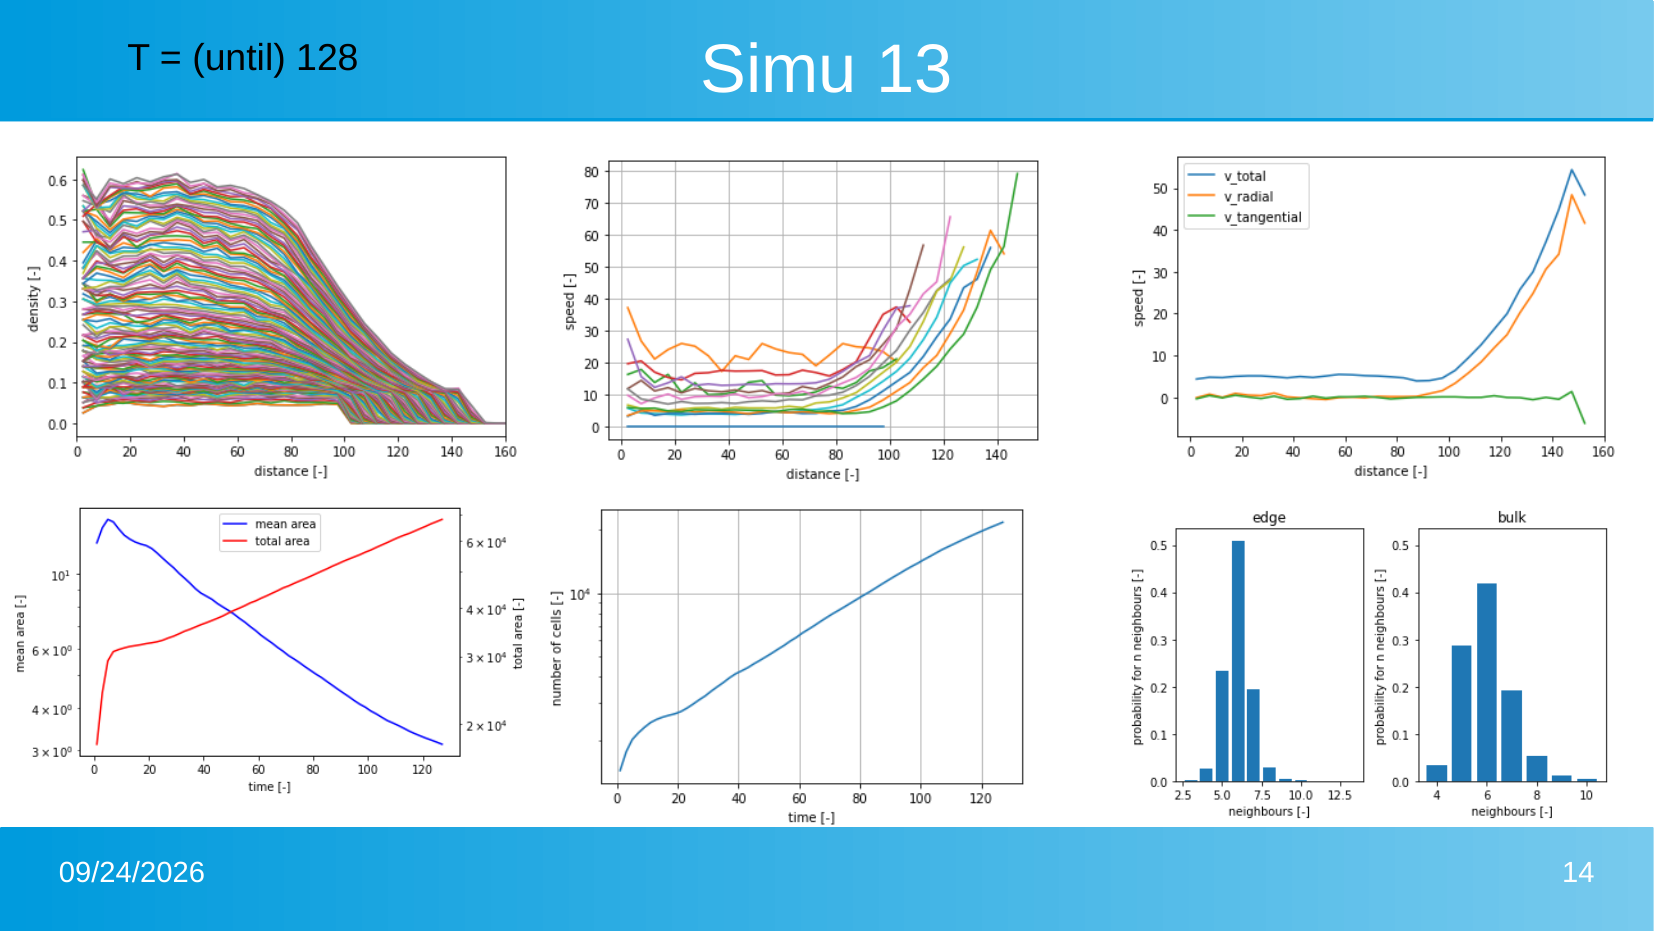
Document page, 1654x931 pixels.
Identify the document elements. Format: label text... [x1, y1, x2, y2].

picture [1125, 503, 1613, 826]
picture [556, 153, 1045, 488]
picture [1125, 149, 1625, 485]
title Simu 13 [59, 29, 1595, 108]
picture [7, 501, 531, 799]
picture [20, 149, 526, 485]
text_box T = (until) 128 [112, 29, 451, 87]
picture [542, 502, 1031, 831]
